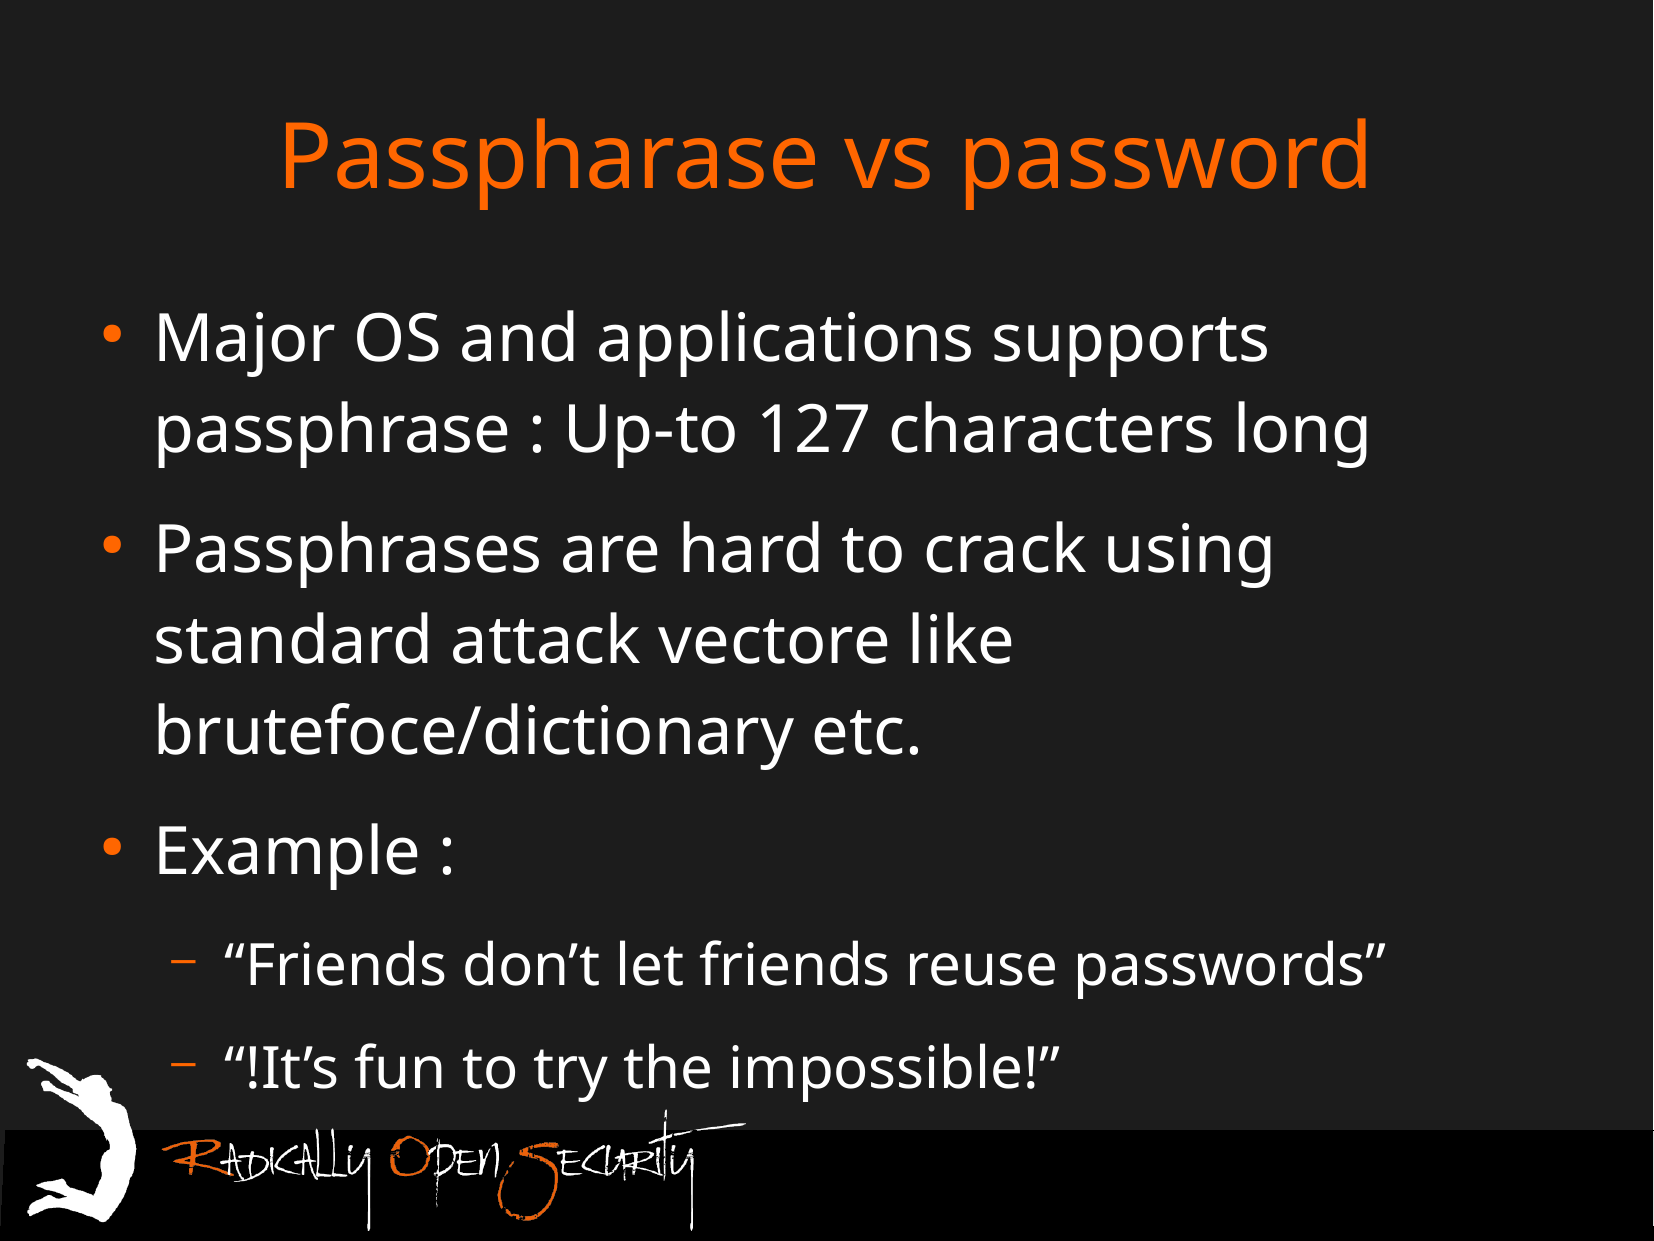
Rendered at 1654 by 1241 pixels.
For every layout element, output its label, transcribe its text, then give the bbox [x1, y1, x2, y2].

list Major OS and applications supports passphrase : Up-to 127 characters long Passphrases are hard to crack using standard attack vectore like brutefoce/dictionary etc. Example : “Friends don’t let friends reuse passwords” “!It’s fun to try the impossible!” [82, 290, 1571, 1010]
title Passpharase vs password [82, 49, 1571, 257]
picture [0, 1022, 778, 1241]
